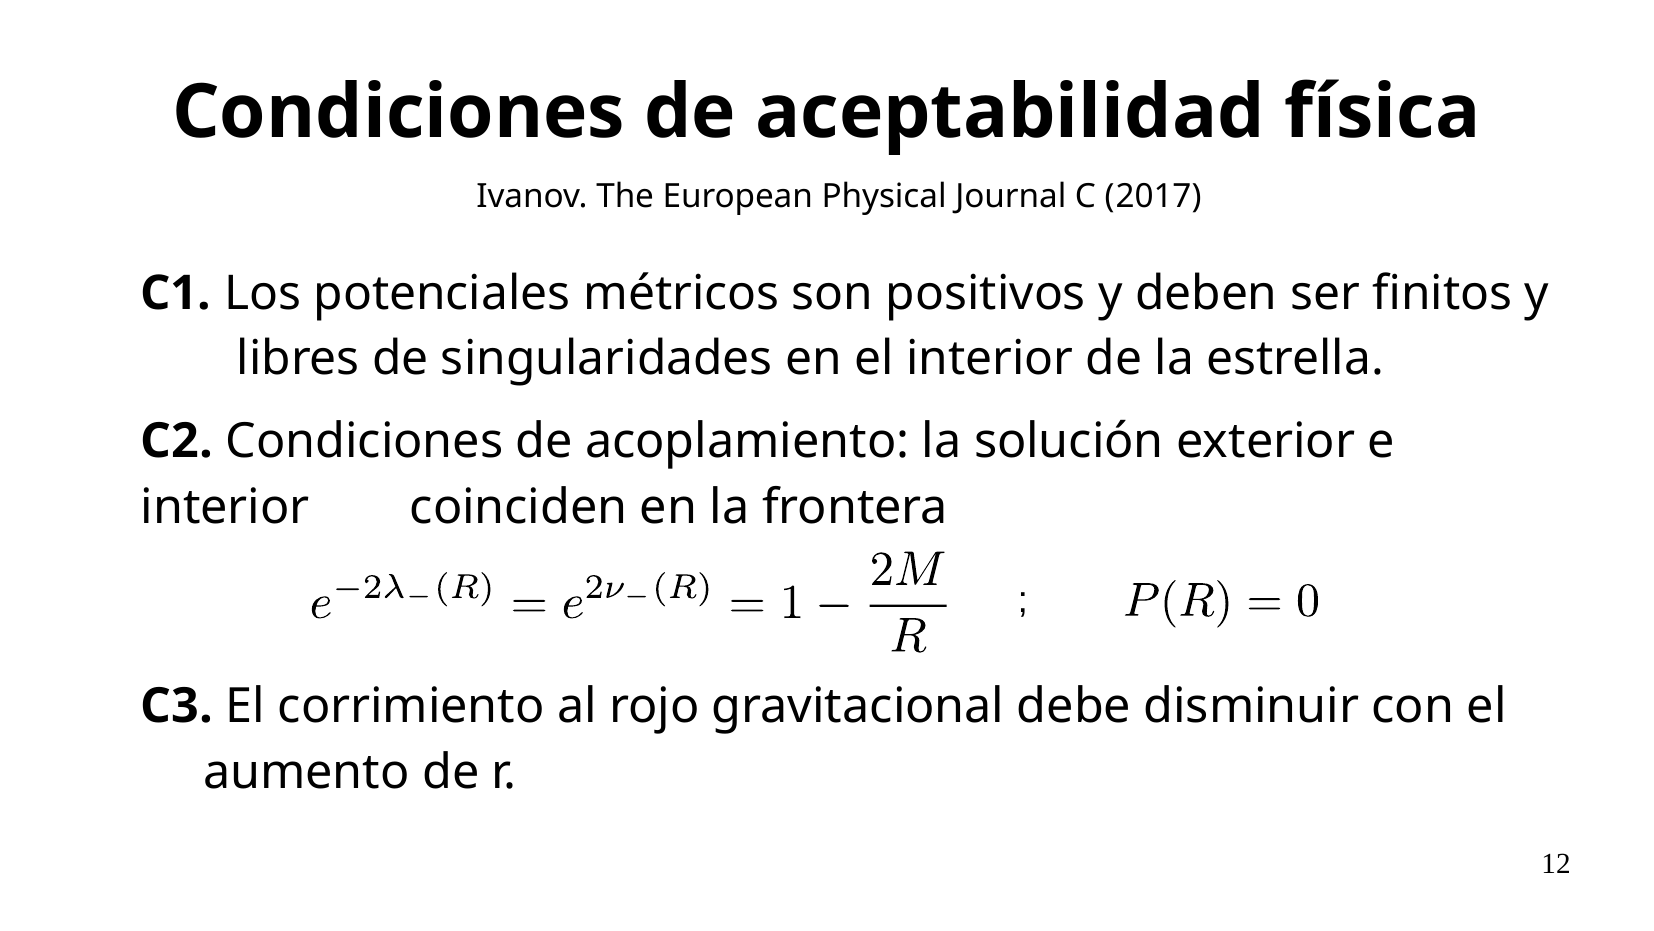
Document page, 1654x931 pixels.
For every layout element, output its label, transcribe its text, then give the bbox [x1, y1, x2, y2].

text_box [1124, 580, 1318, 628]
list C1. Los potenciales métricos son positivos y deben ser finitos y libres de singularidades en el interior de la estrella. [71, 257, 1561, 391]
text_box [311, 551, 947, 653]
list C3. El corrimiento al rojo gravitacional debe disminuir con el aumento de r. [72, 671, 1561, 804]
title Condiciones de aceptabilidad física [82, 31, 1571, 187]
list C2. Condiciones de acoplamiento: la solución exterior e interior coinciden en la frontera [71, 405, 1561, 538]
text_box ; [1002, 570, 1057, 628]
text_box Ivanov. The European Physical Journal C (2017) [461, 165, 1227, 226]
